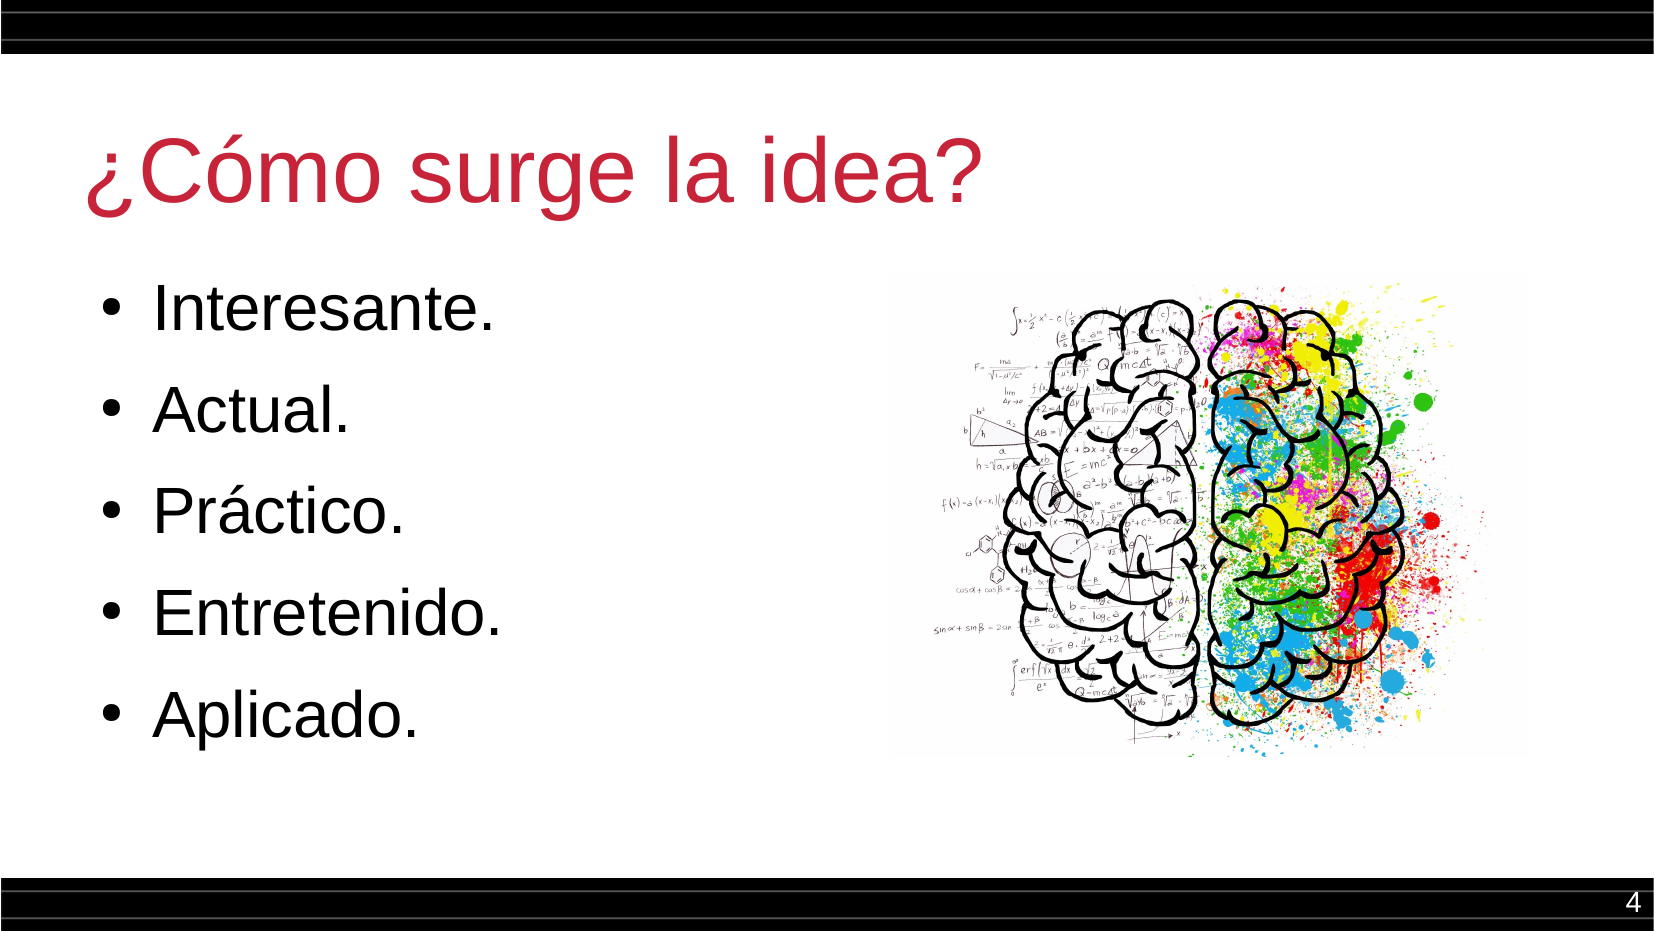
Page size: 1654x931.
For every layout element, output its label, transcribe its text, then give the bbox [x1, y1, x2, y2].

picture [889, 271, 1527, 757]
list Interesante. Actual. Práctico. Entretenido. Aplicado. [82, 271, 809, 758]
picture [1, 878, 1654, 931]
title ¿Cómo surge la idea? [82, 92, 1571, 249]
picture [1, 0, 1654, 54]
